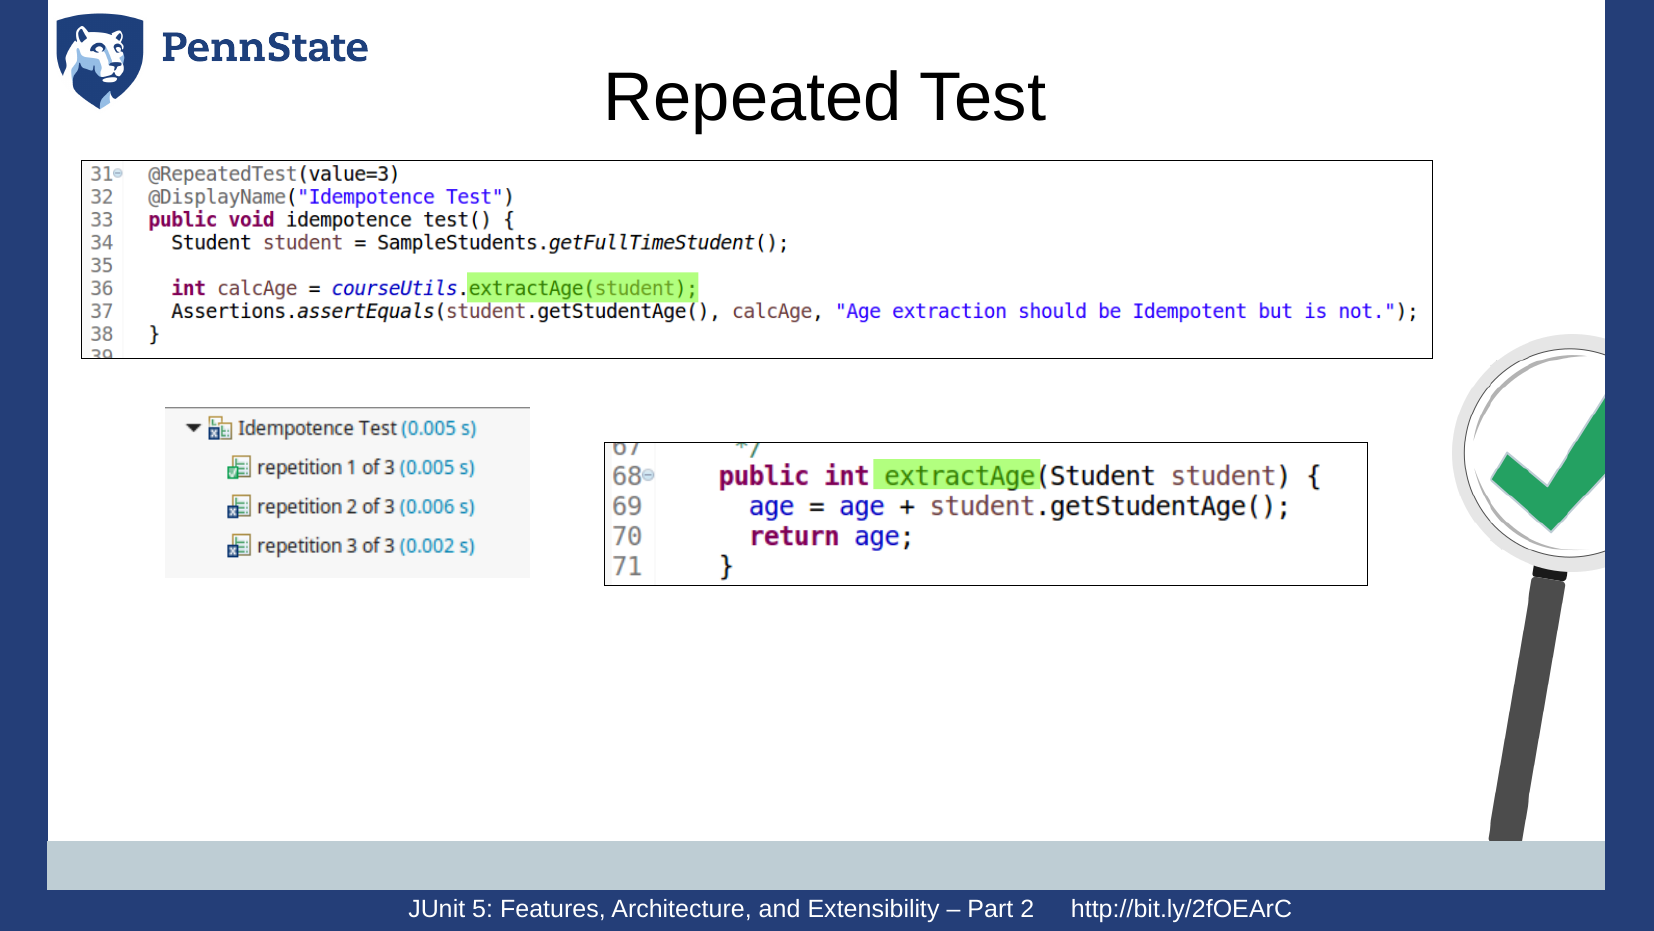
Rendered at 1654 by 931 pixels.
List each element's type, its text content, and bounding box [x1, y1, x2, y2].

text_box [873, 459, 1041, 490]
picture [604, 442, 1368, 586]
text_box [467, 272, 699, 303]
picture [165, 407, 530, 579]
picture [48, 0, 411, 152]
title Repeated Test [60, 19, 1591, 175]
picture [1452, 334, 1605, 841]
picture [81, 175, 1433, 359]
